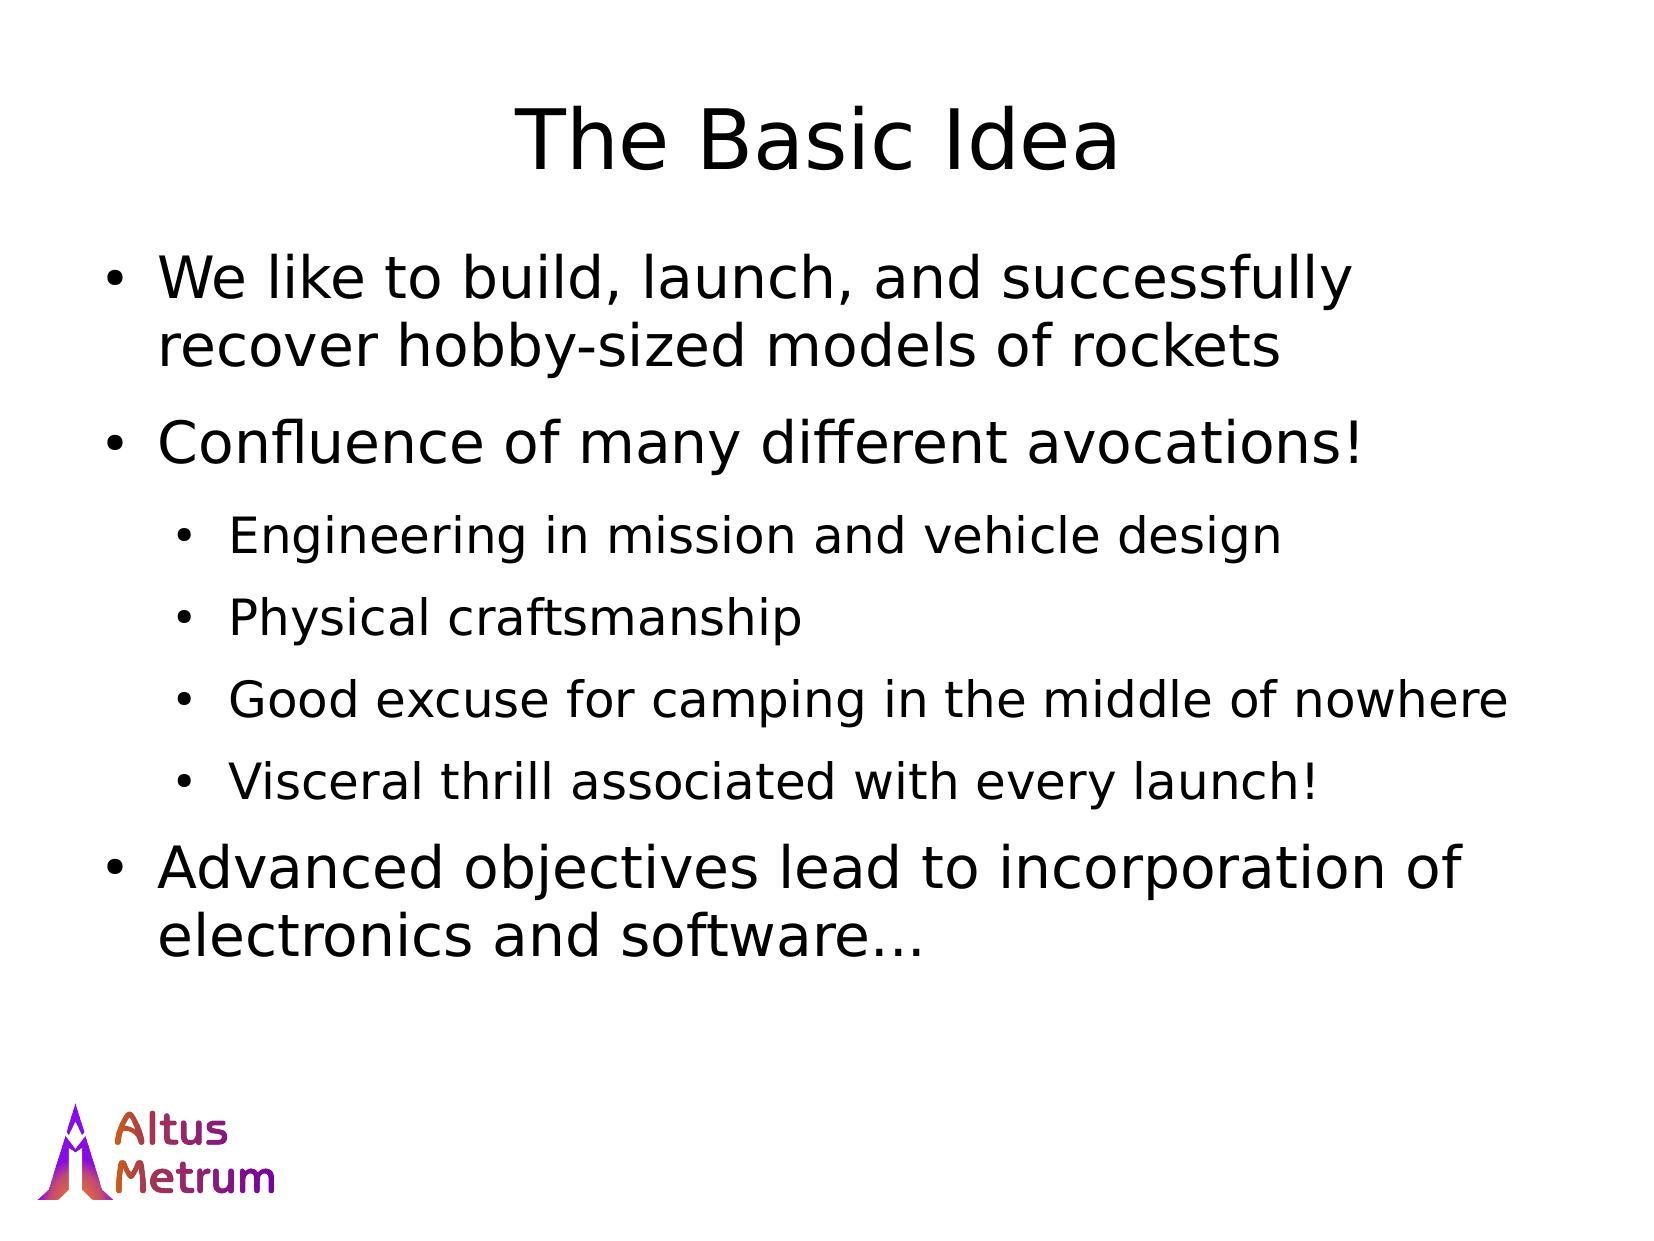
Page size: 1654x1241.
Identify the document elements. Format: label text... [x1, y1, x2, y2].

title The Basic Idea [75, 37, 1564, 245]
list We like to build, launch, and successfully recover hobby-sized models of rockets Confluence of many different avocations! Engineering in mission and vehicle design Physical craftsmanship Good excuse for camping in the middle of nowhere Visceral thrill associated with every launch! Advanced objectives lead to incorporation of electronics and software... [86, 244, 1576, 1064]
picture [37, 1103, 274, 1200]
